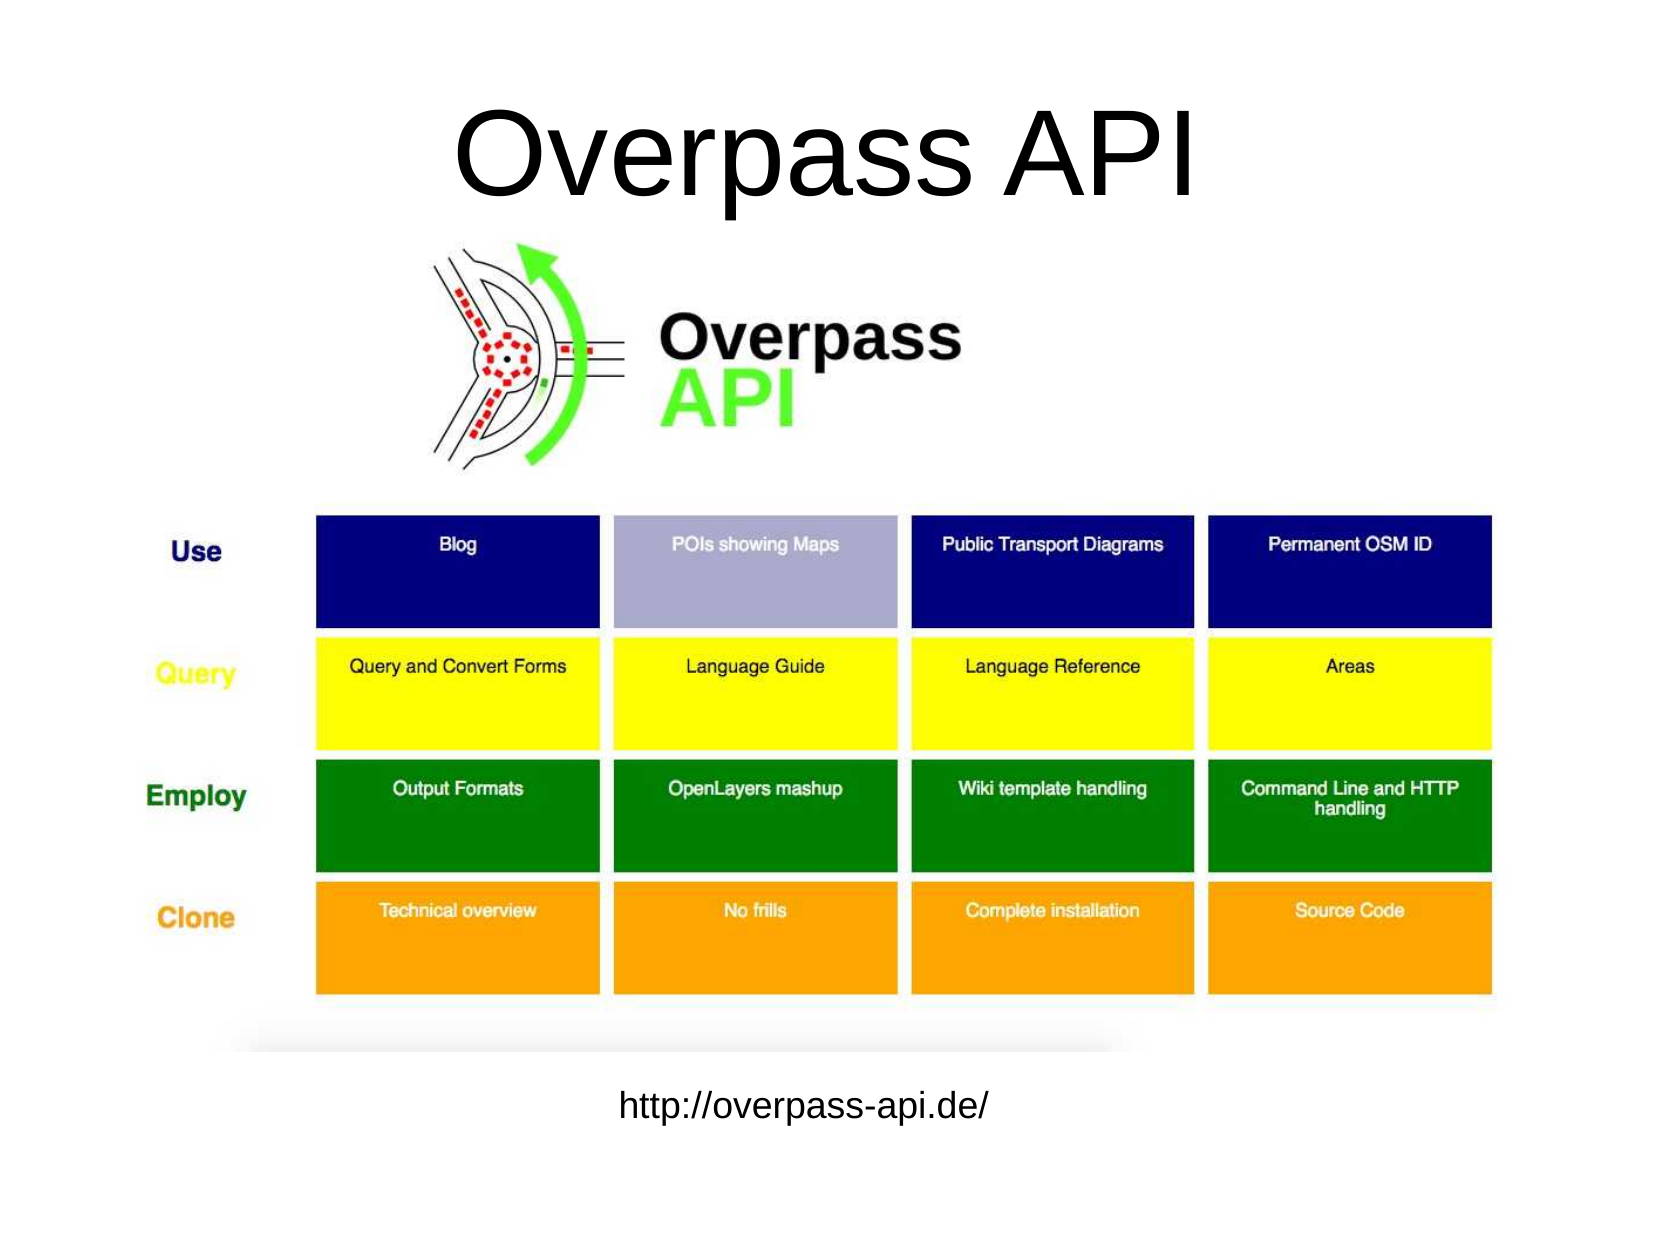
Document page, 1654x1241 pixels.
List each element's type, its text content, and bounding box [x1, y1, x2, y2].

title Overpass API [82, 49, 1571, 257]
text_box http://overpass-api.de/ [603, 1076, 1004, 1134]
picture [90, 222, 1512, 1052]
